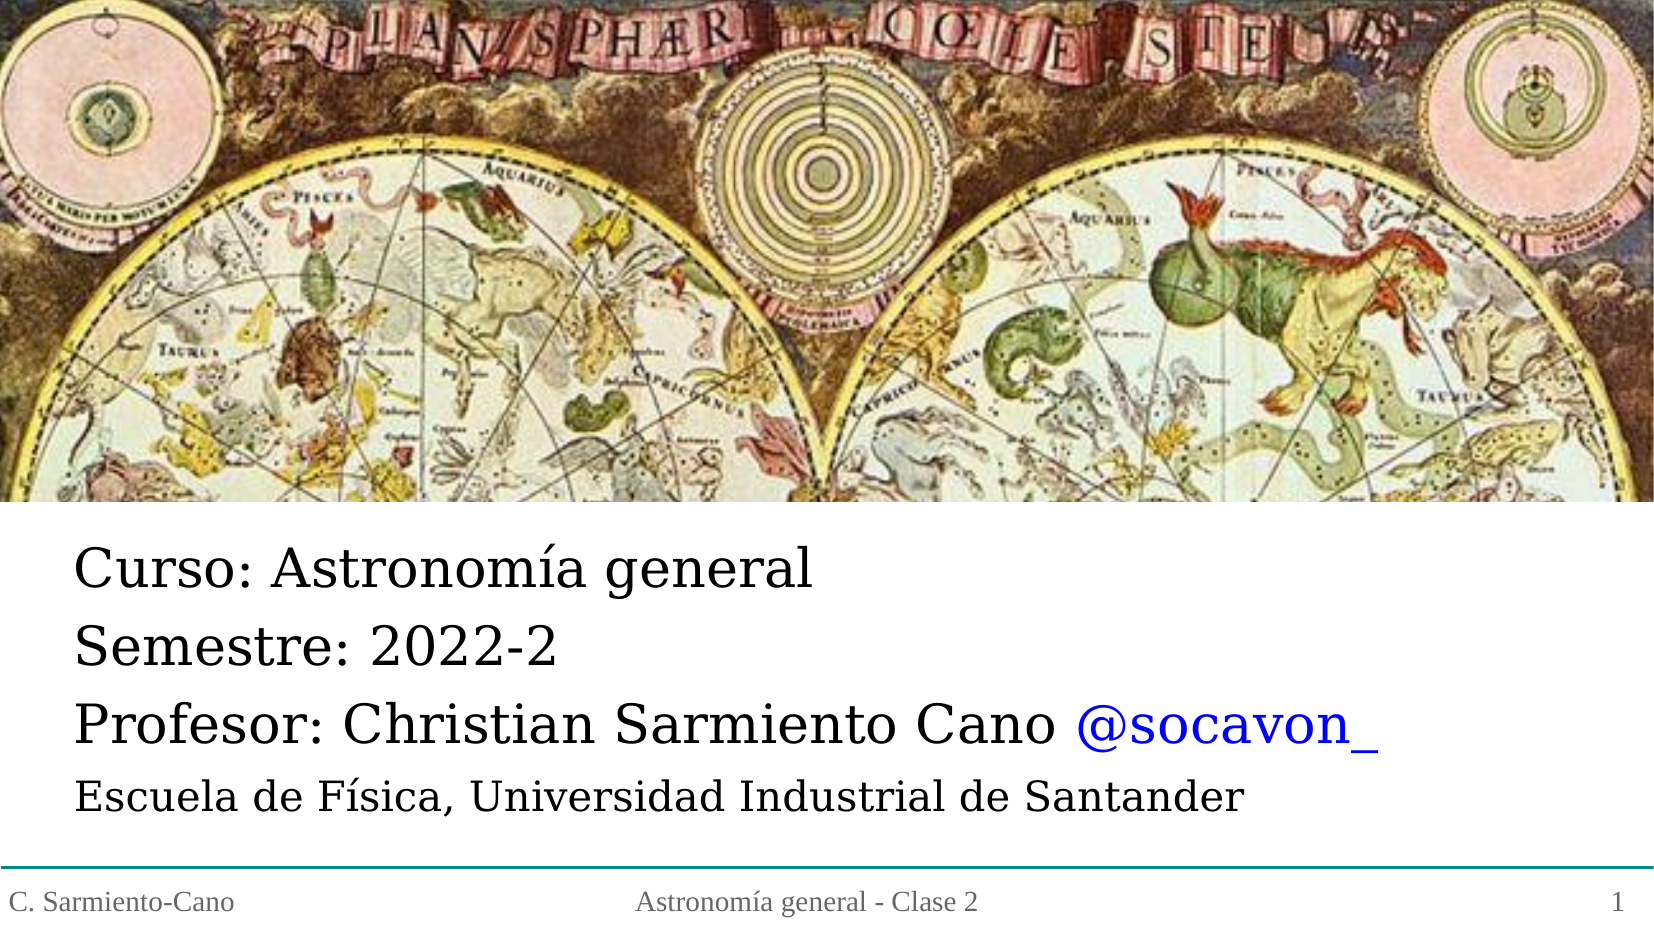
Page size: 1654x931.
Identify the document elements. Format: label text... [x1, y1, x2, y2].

text_box Curso: Astronomía general Semestre: 2022-2 Profesor: Christian Sarmiento Cano @socavon_ Escuela de Física, Universidad Industrial de Santander [59, 537, 1625, 841]
picture [0, 0, 1654, 502]
